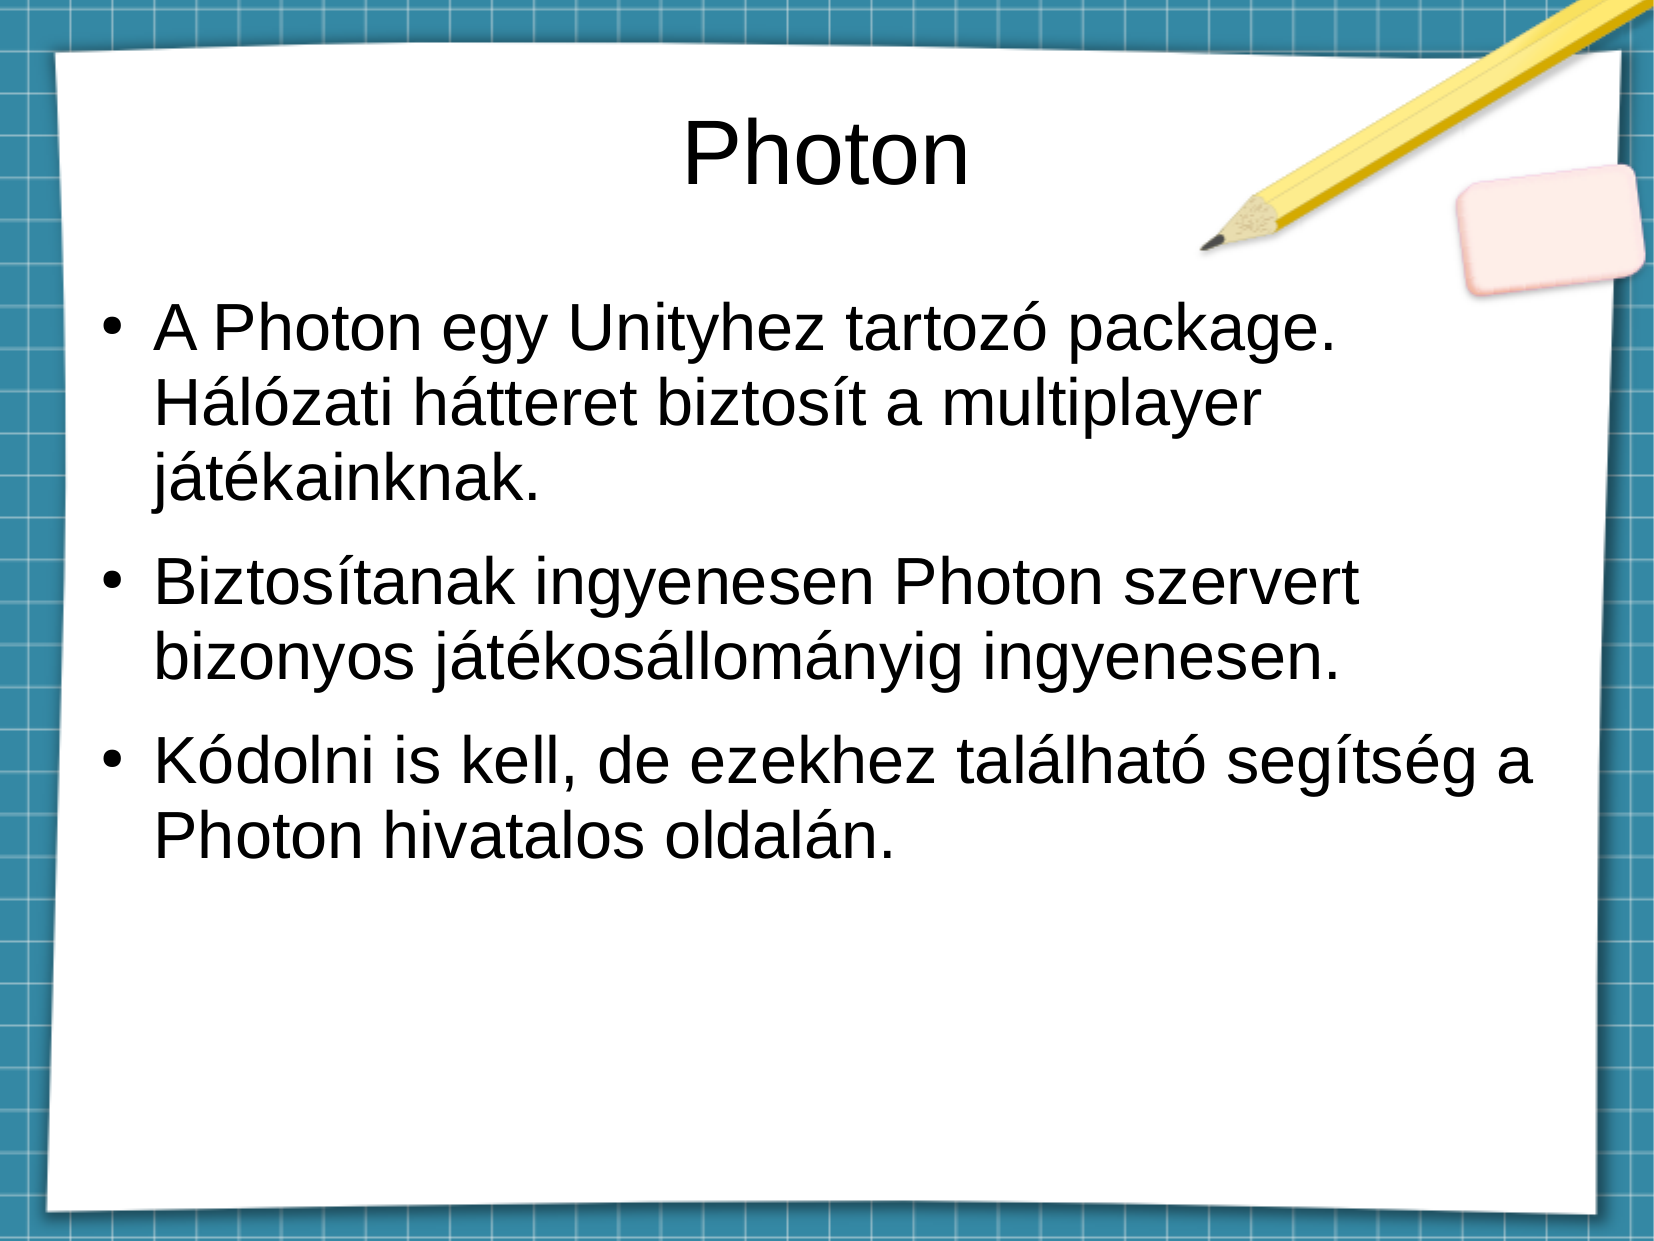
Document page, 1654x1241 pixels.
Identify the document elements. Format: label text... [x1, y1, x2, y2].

list A Photon egy Unityhez tartozó package. Hálózati hátteret biztosít a multiplayer játékainknak. Biztosítanak ingyenesen Photon szervert bizonyos játékosállományig ingyenesen. Kódolni is kell, de ezekhez található segítség a Photon hivatalos oldalán. [82, 290, 1571, 1010]
title Photon [82, 49, 1571, 257]
picture [0, 0, 1654, 1241]
